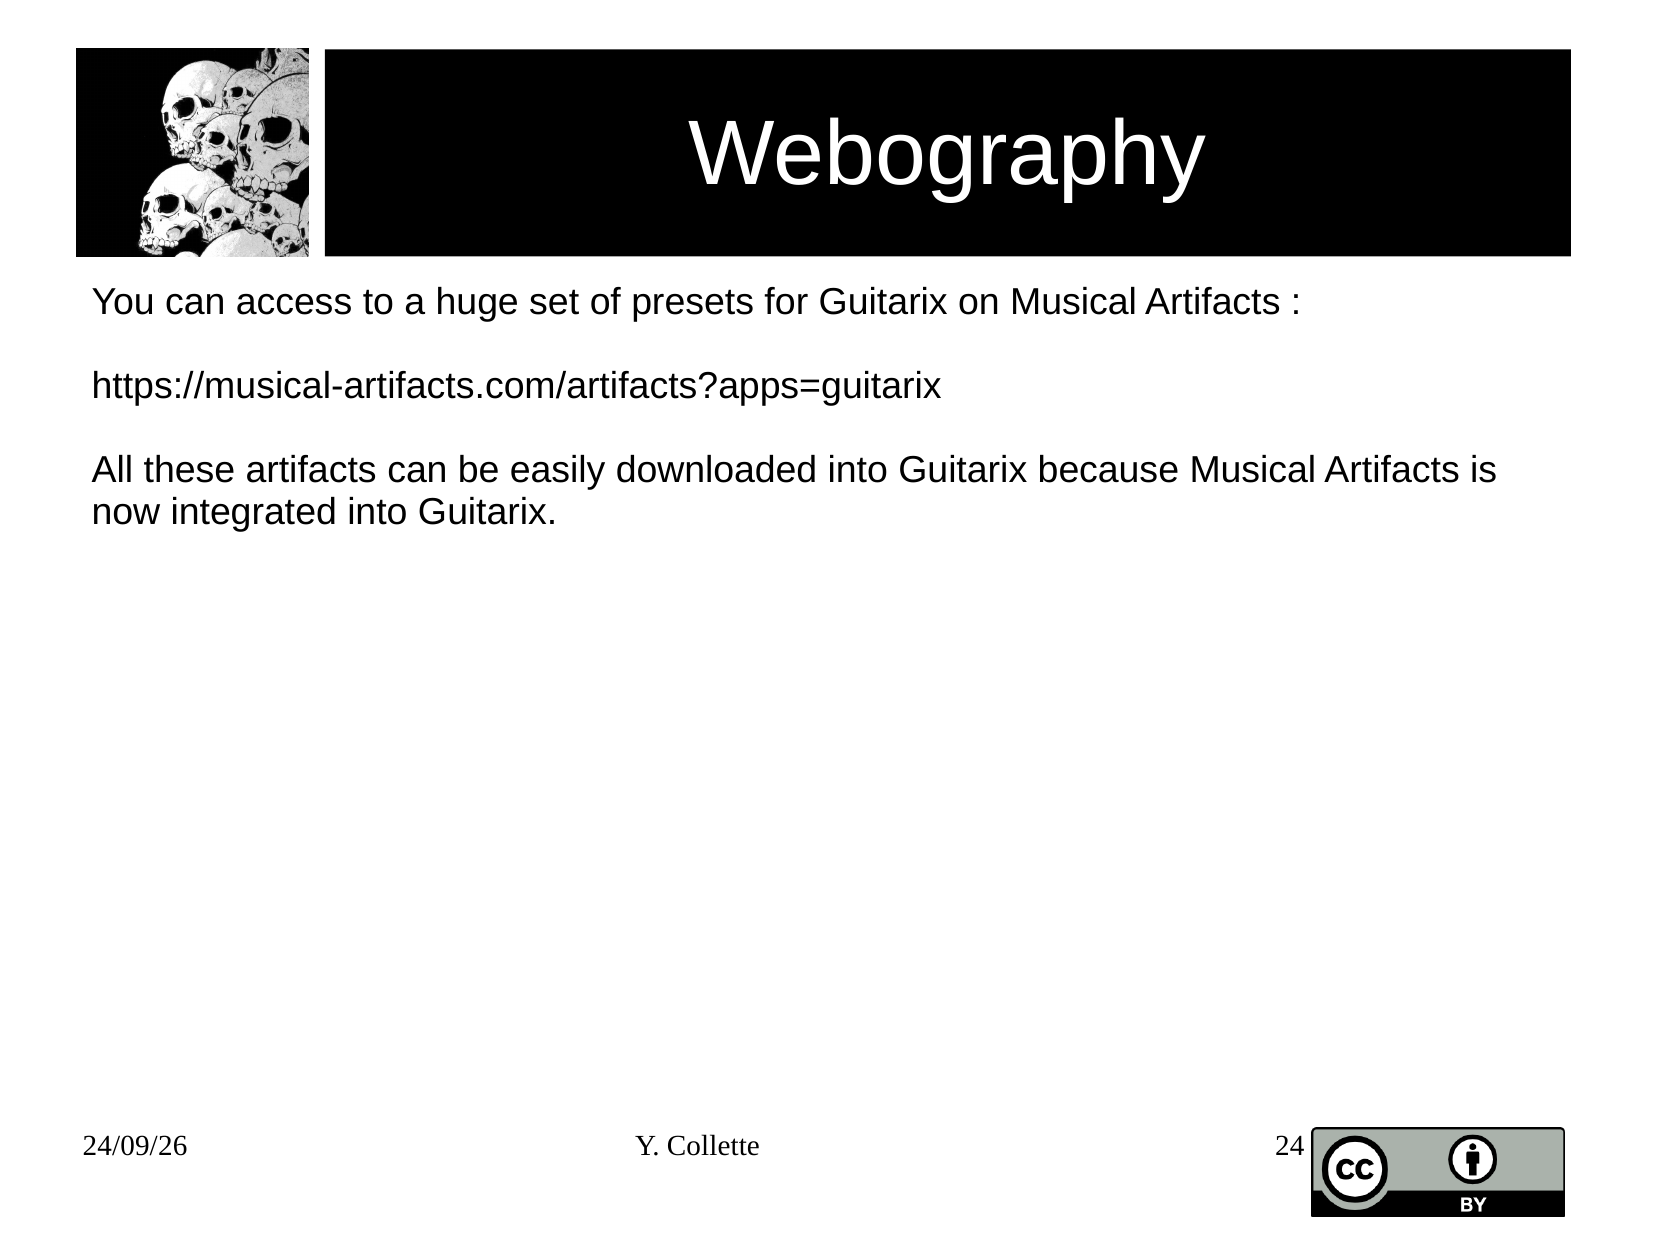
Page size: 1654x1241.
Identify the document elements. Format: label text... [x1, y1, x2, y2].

picture [1311, 1127, 1565, 1217]
text_box You can access to a huge set of presets for Guitarix on Musical Artifacts : https://musical-artifacts.com/artifacts?apps=guitarix All these artifacts can be easily downloaded into Guitarix because Musical Artifacts is now integrated into Guitarix. [76, 272, 1561, 540]
title Webography [324, 49, 1571, 257]
picture [76, 48, 309, 257]
